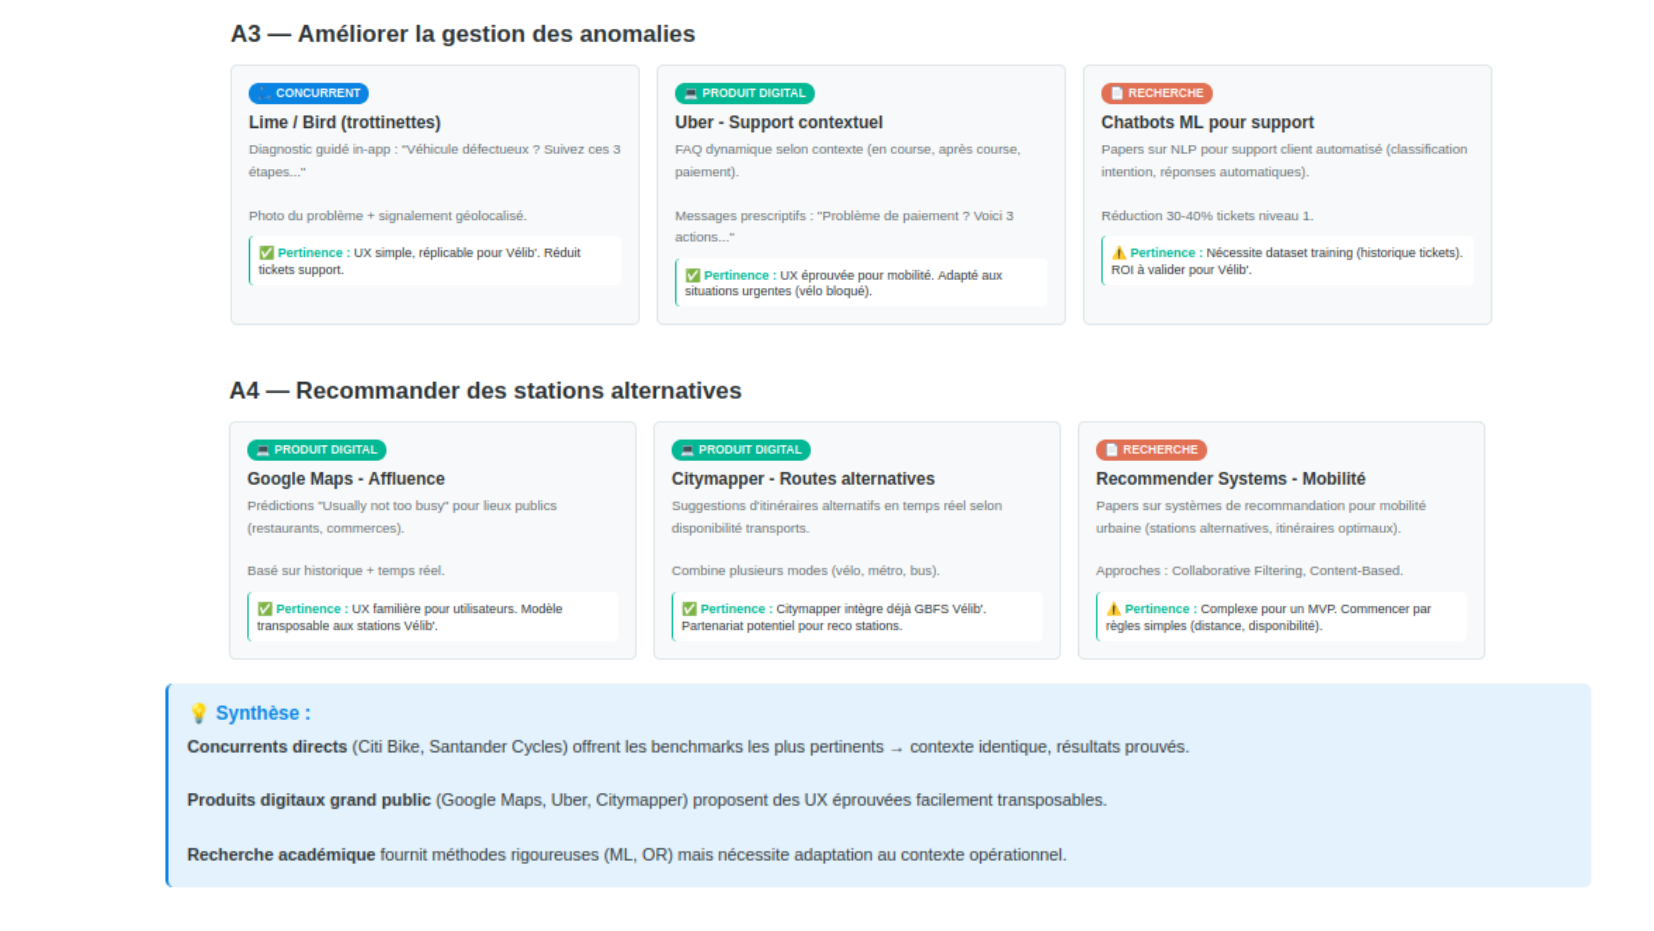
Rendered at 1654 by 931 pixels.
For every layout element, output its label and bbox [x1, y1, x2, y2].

picture [225, 18, 1501, 338]
picture [225, 372, 1501, 667]
picture [150, 673, 1607, 901]
